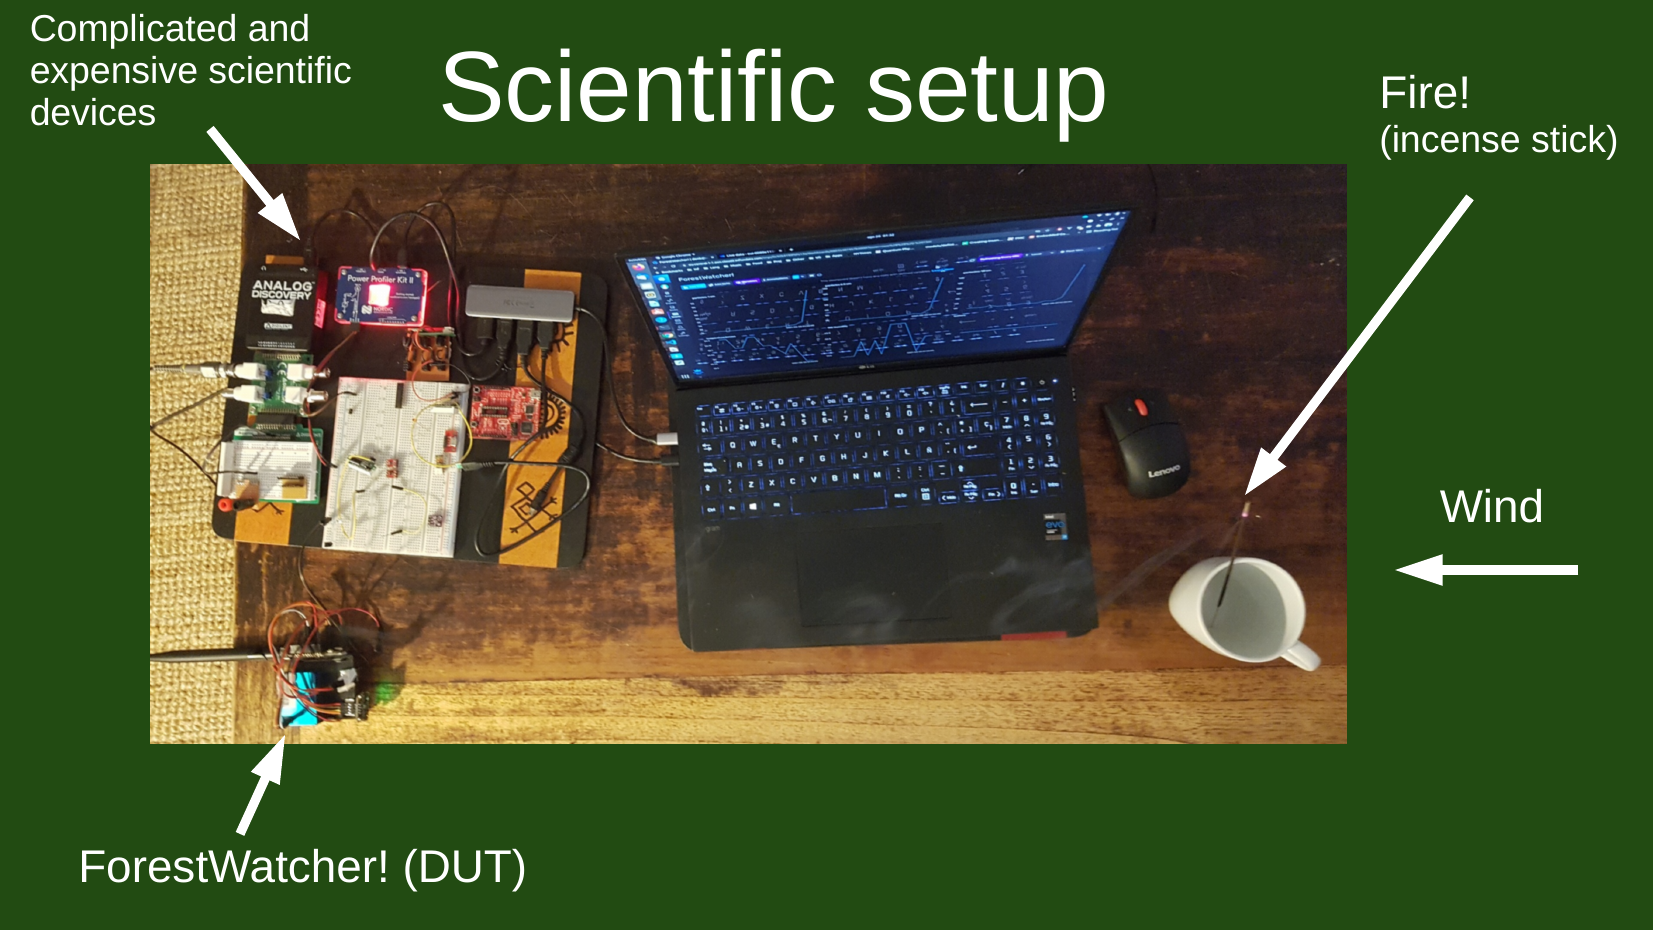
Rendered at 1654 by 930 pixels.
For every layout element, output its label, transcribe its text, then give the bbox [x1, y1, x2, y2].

text_box Complicated and expensive scientific devices [15, 0, 391, 141]
picture [150, 164, 1347, 744]
text_box Wind [1425, 473, 1561, 541]
text_box Fire! (incense stick) [1364, 59, 1653, 181]
text_box Scientific setup [423, 23, 1126, 151]
text_box ForestWatcher! (DUT) [63, 833, 543, 901]
